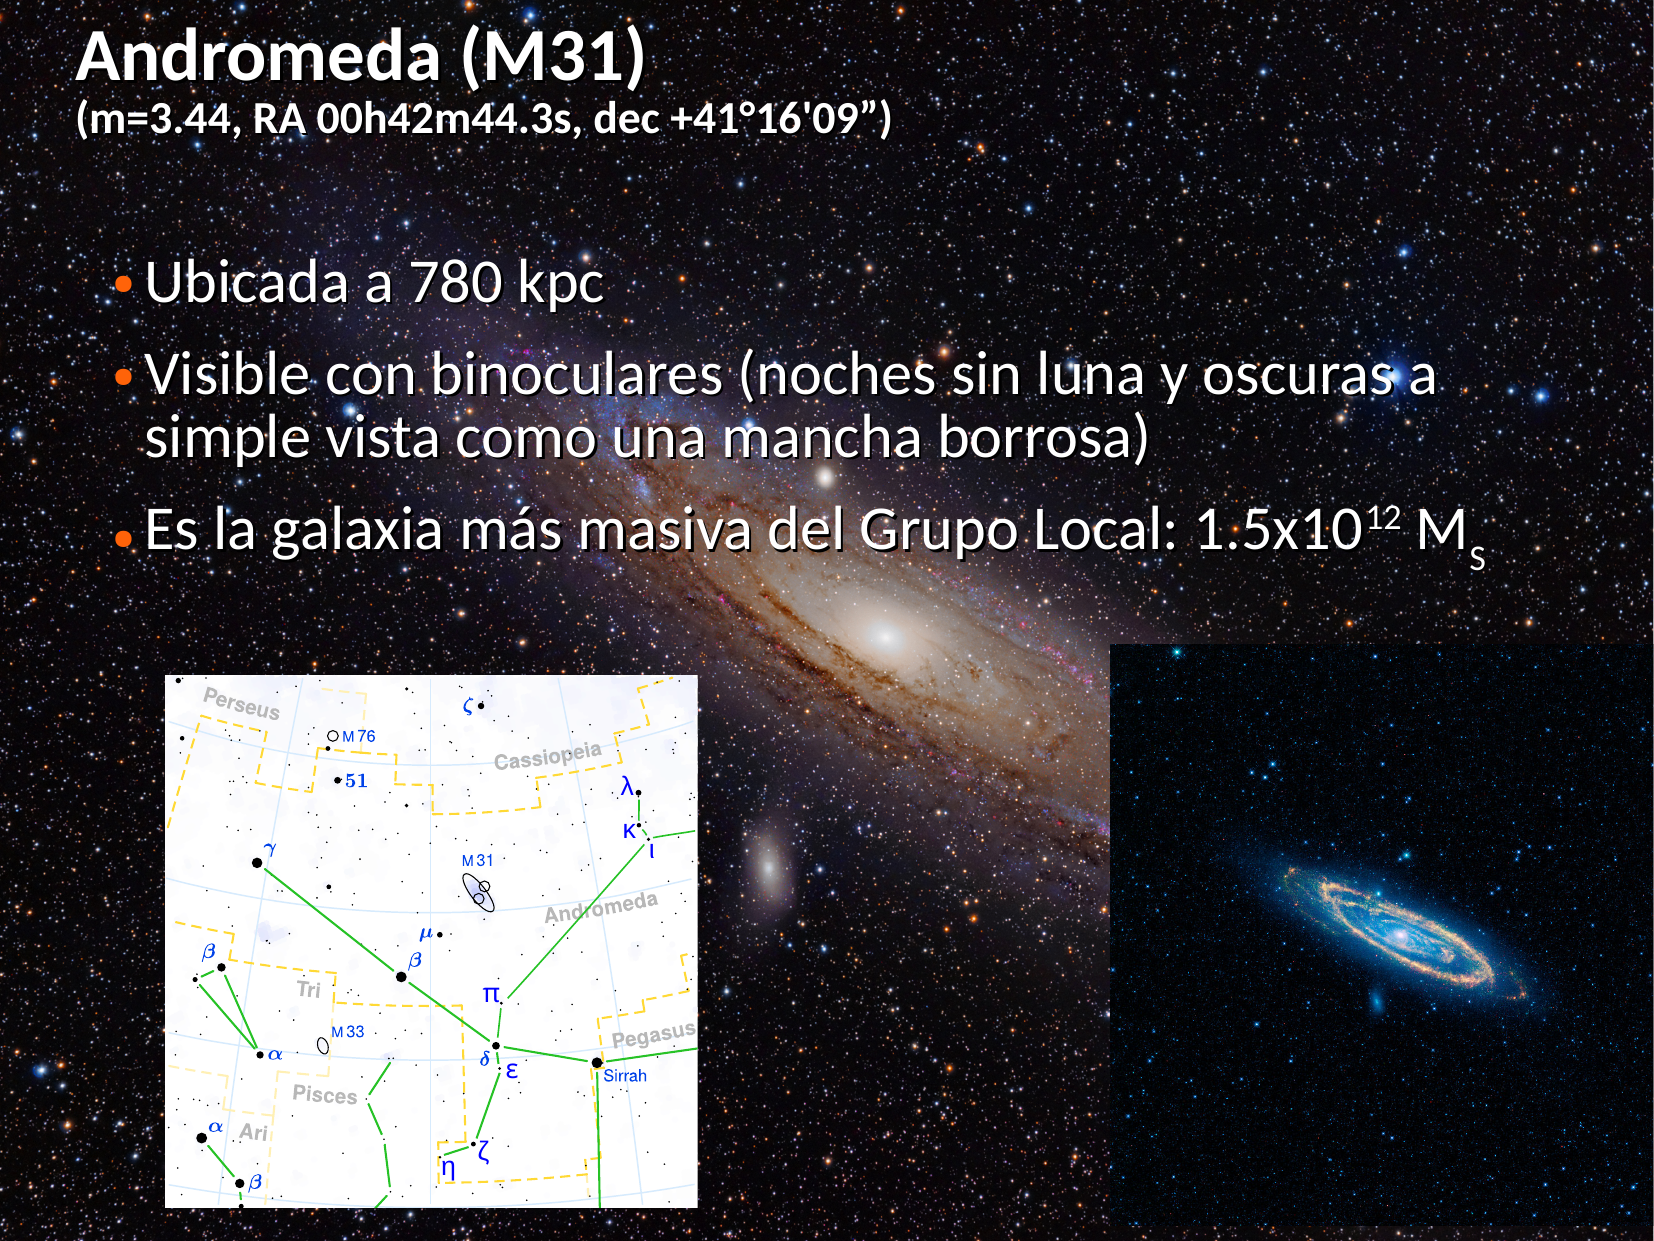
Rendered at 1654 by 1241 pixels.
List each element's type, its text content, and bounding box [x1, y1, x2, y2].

list Ubicada a 780 kpc Visible con binoculares (noches sin luna y oscuras a simple vista como una mancha borrosa) Es la galaxia más masiva del Grupo Local: 1.5x1012 MS [82, 255, 1571, 1156]
picture [0, 0, 1654, 1241]
title Andromeda (M31) (m=3.44, RA 00h42m44.3s, dec +41°16'09”) [75, 10, 1564, 159]
